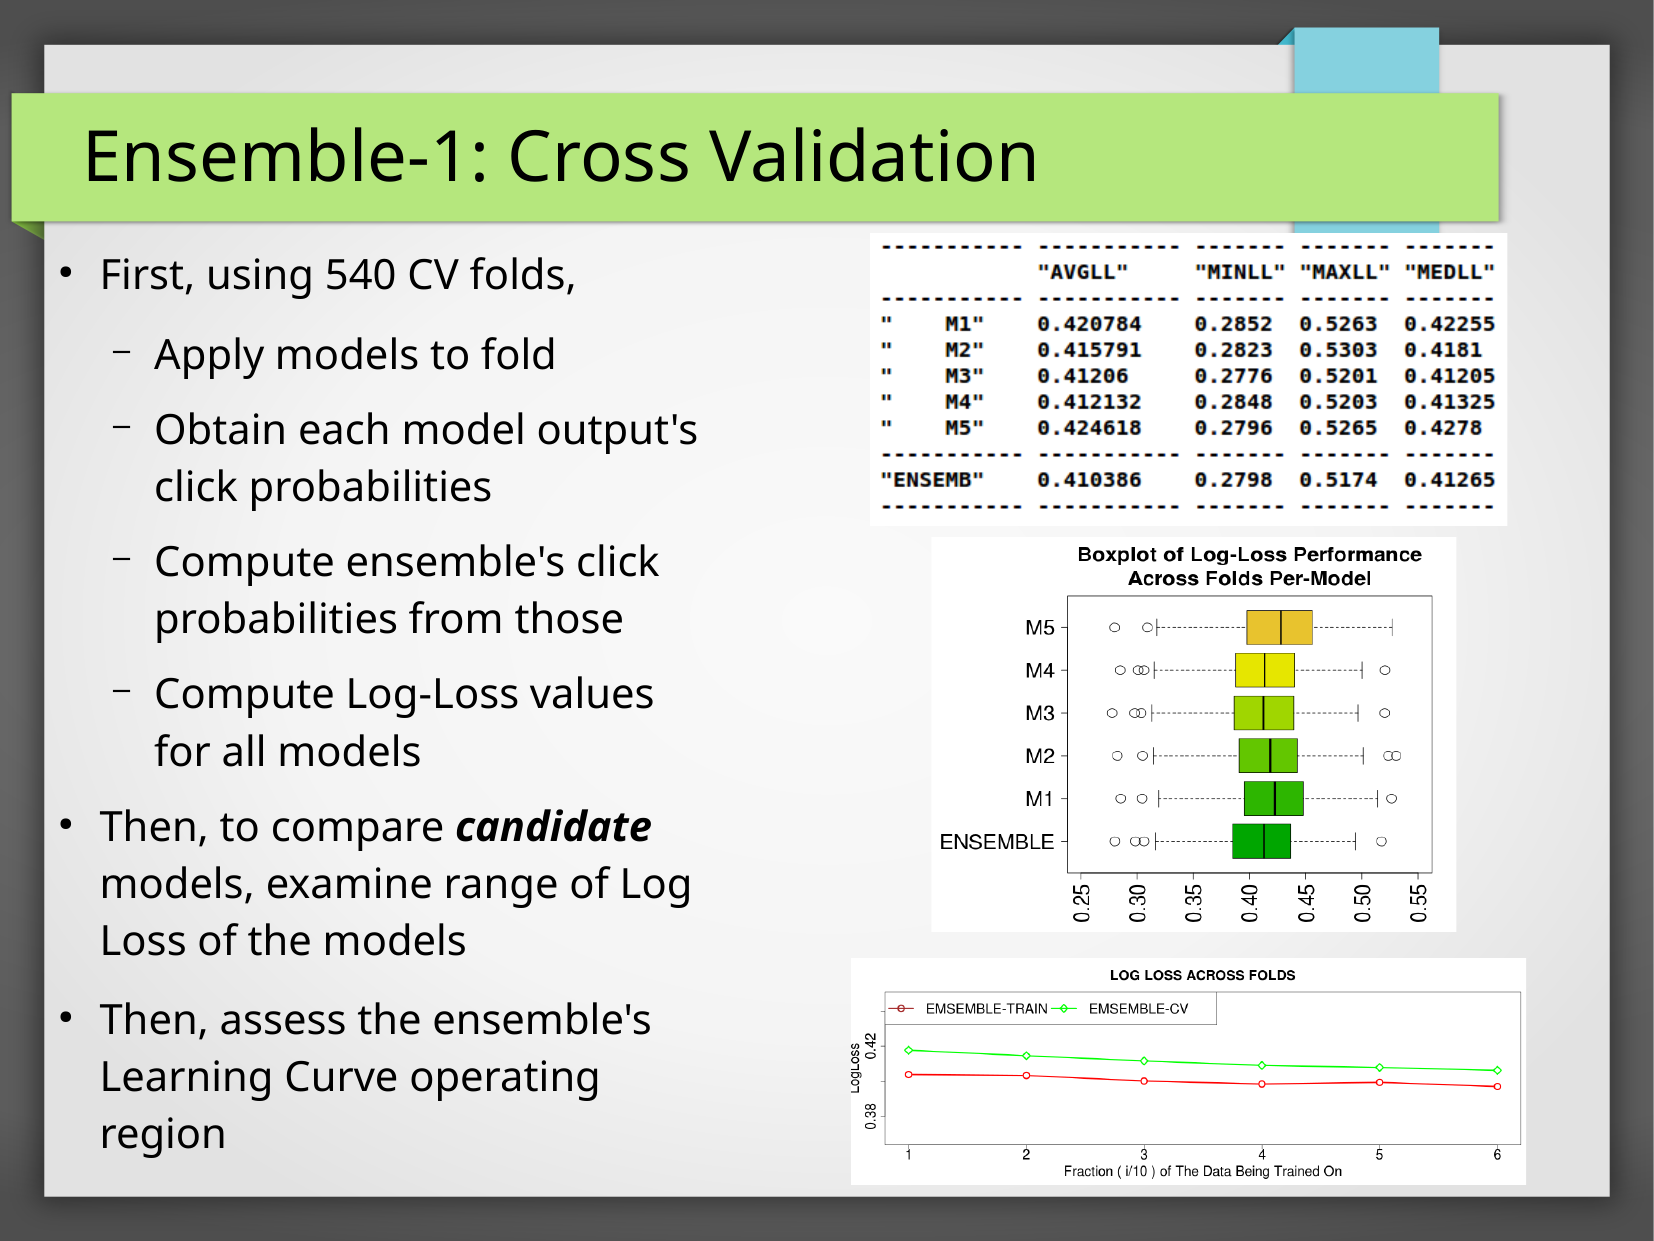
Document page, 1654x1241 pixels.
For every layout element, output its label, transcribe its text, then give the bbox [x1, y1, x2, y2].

list First, using 540 CV folds, Apply models to fold Obtain each model output's click probabilities Compute ensemble's click probabilities from those Compute Log-Loss values for all models Then, to compare candidate models, examine range of Log Loss of the models Then, assess the ensemble's Learning Curve operating region [45, 245, 721, 1171]
picture [0, 0, 1654, 1241]
title Ensemble-1: Cross Validation [82, 94, 1531, 213]
